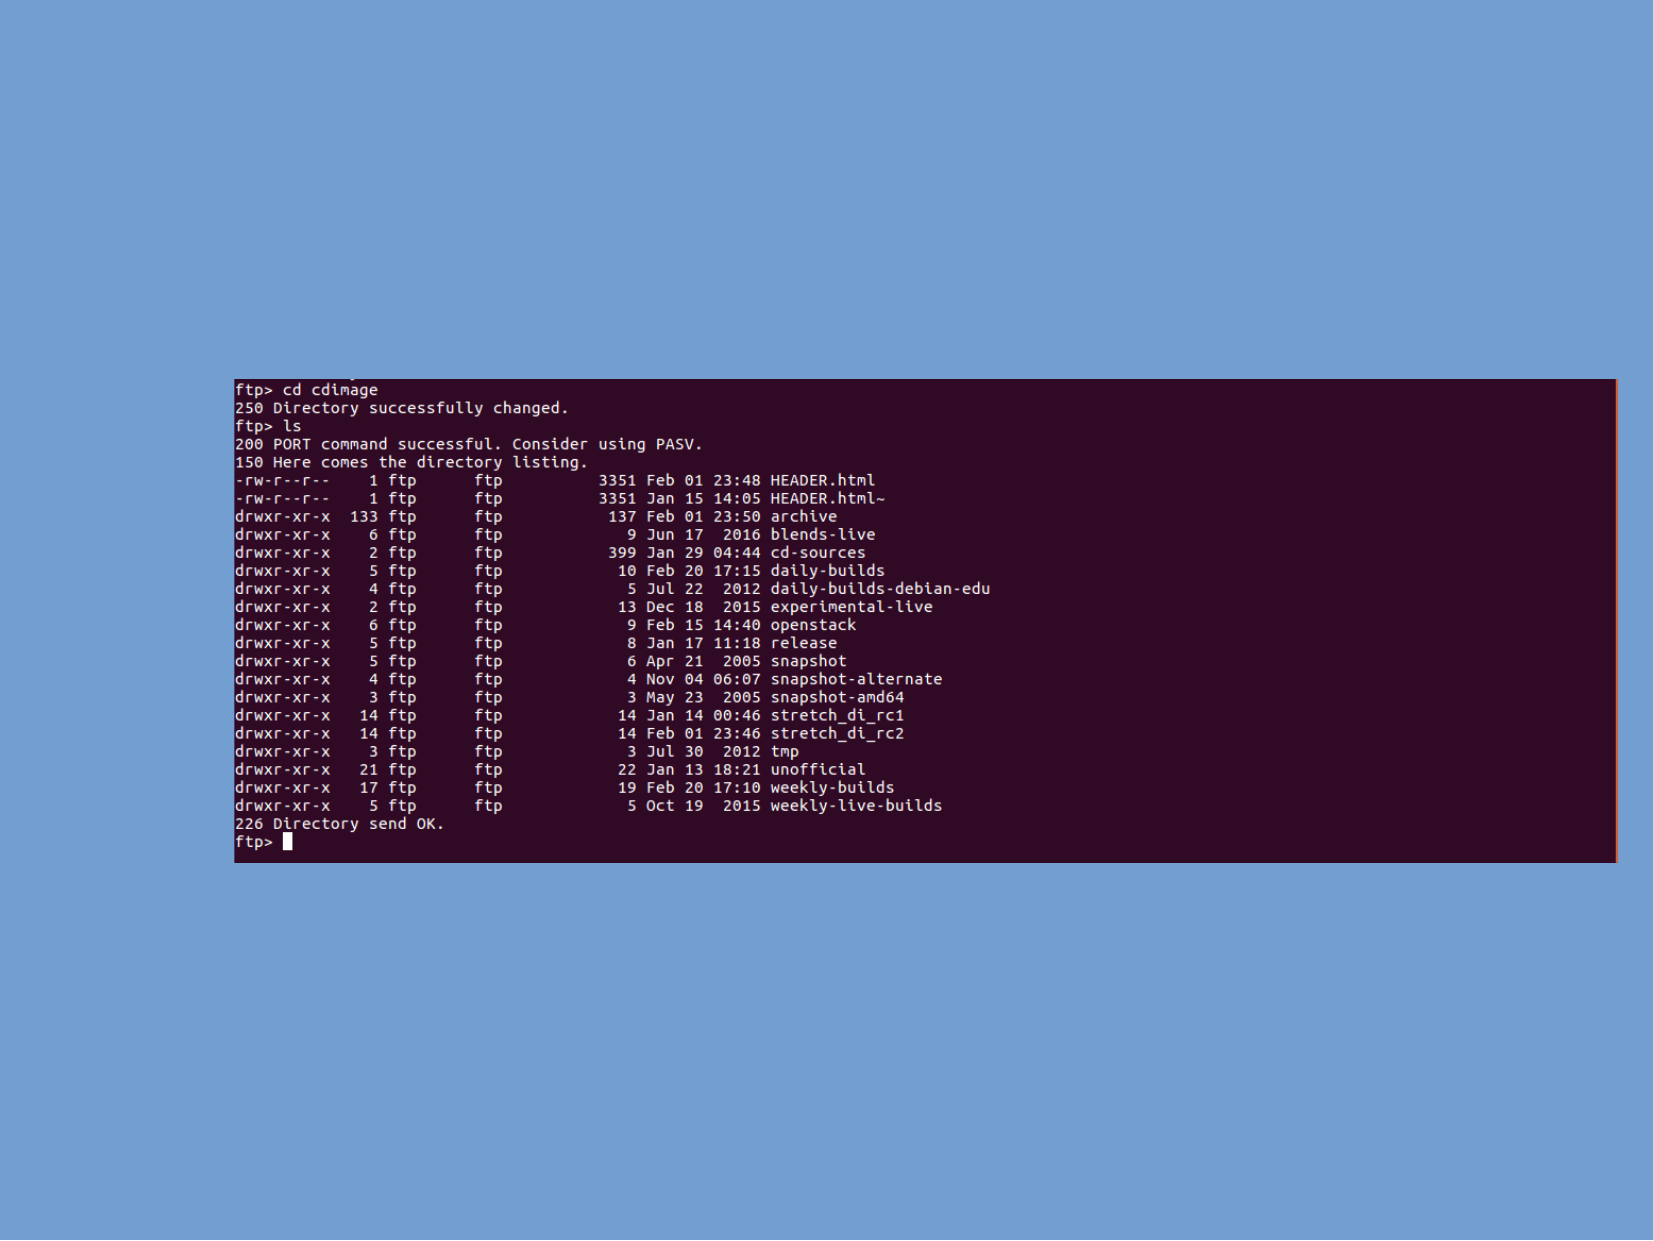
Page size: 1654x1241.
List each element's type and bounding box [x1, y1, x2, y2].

picture [234, 379, 1619, 863]
